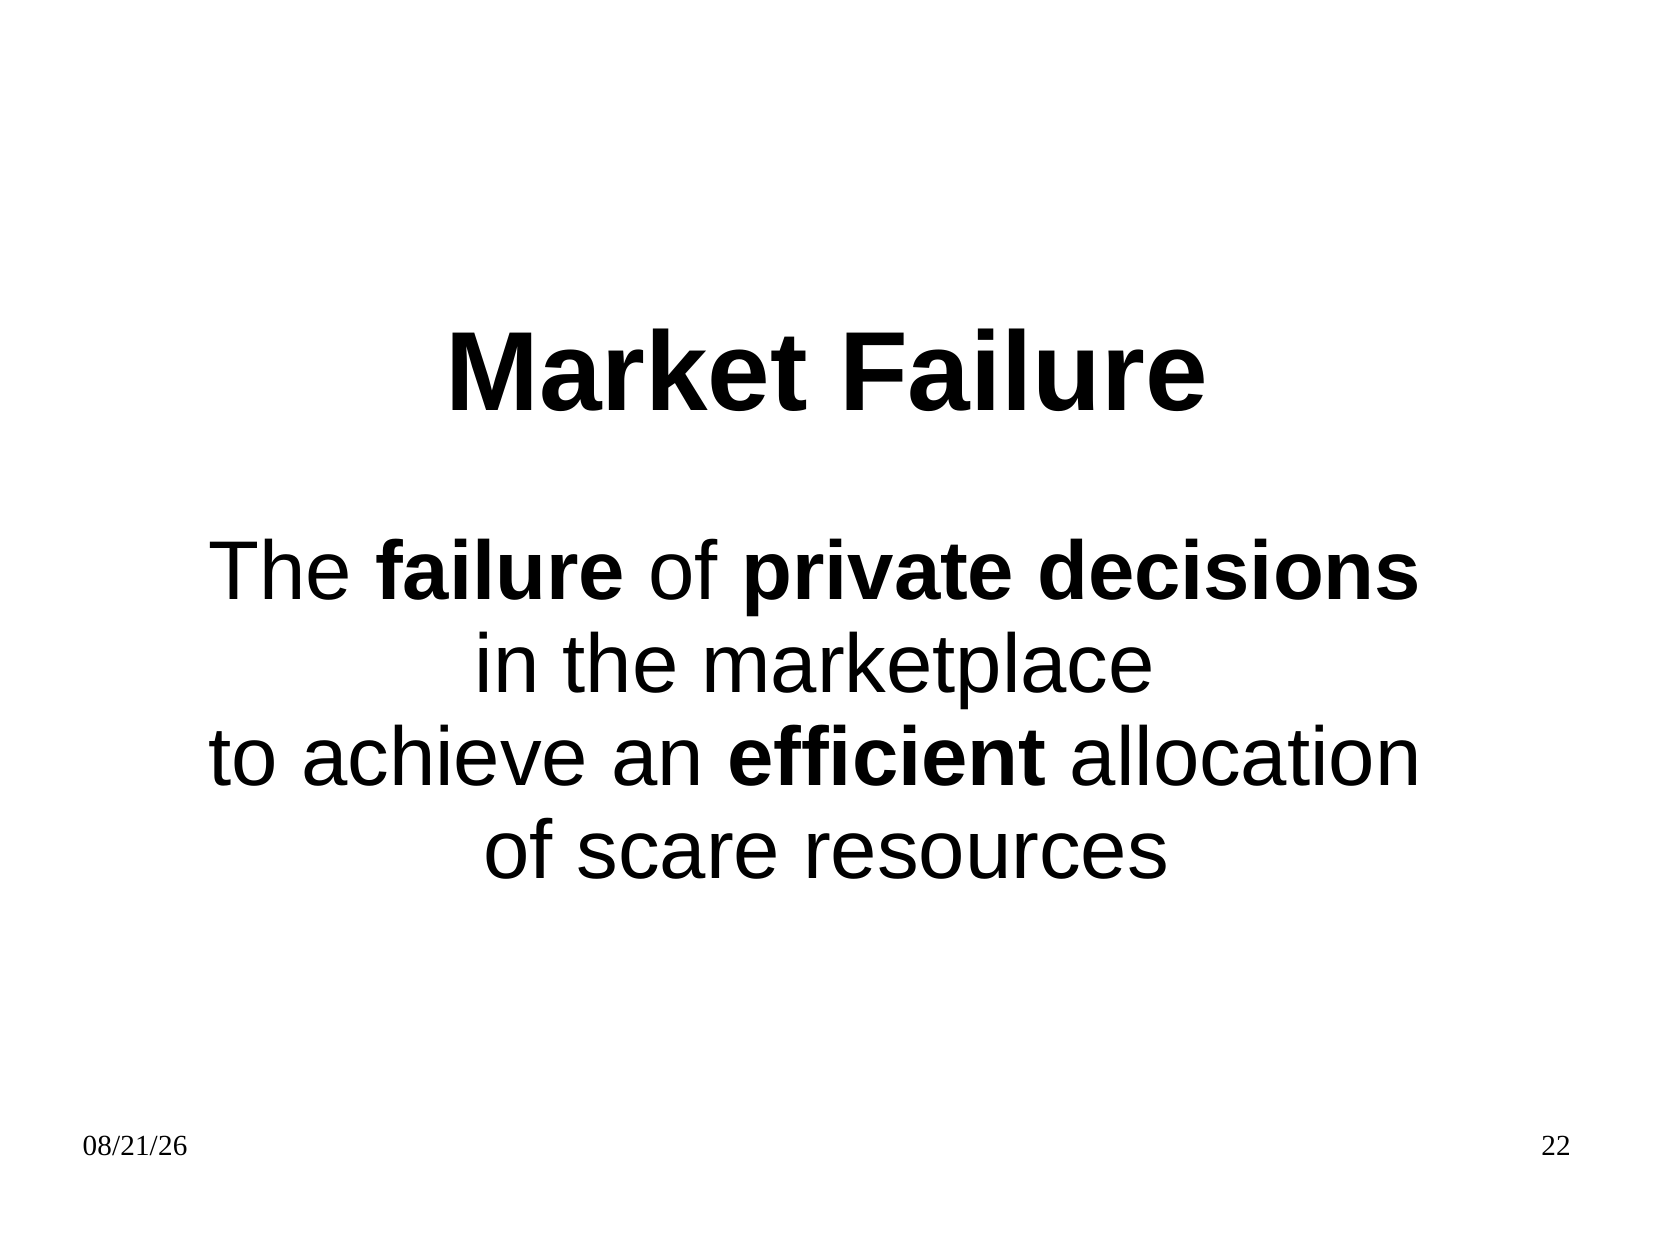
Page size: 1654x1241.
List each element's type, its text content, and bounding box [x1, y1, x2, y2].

title Market Failure [82, 267, 1571, 476]
subtitle The failure of private decisions in the marketplace to achieve an efficient allocation of scare resources [82, 524, 1571, 897]
